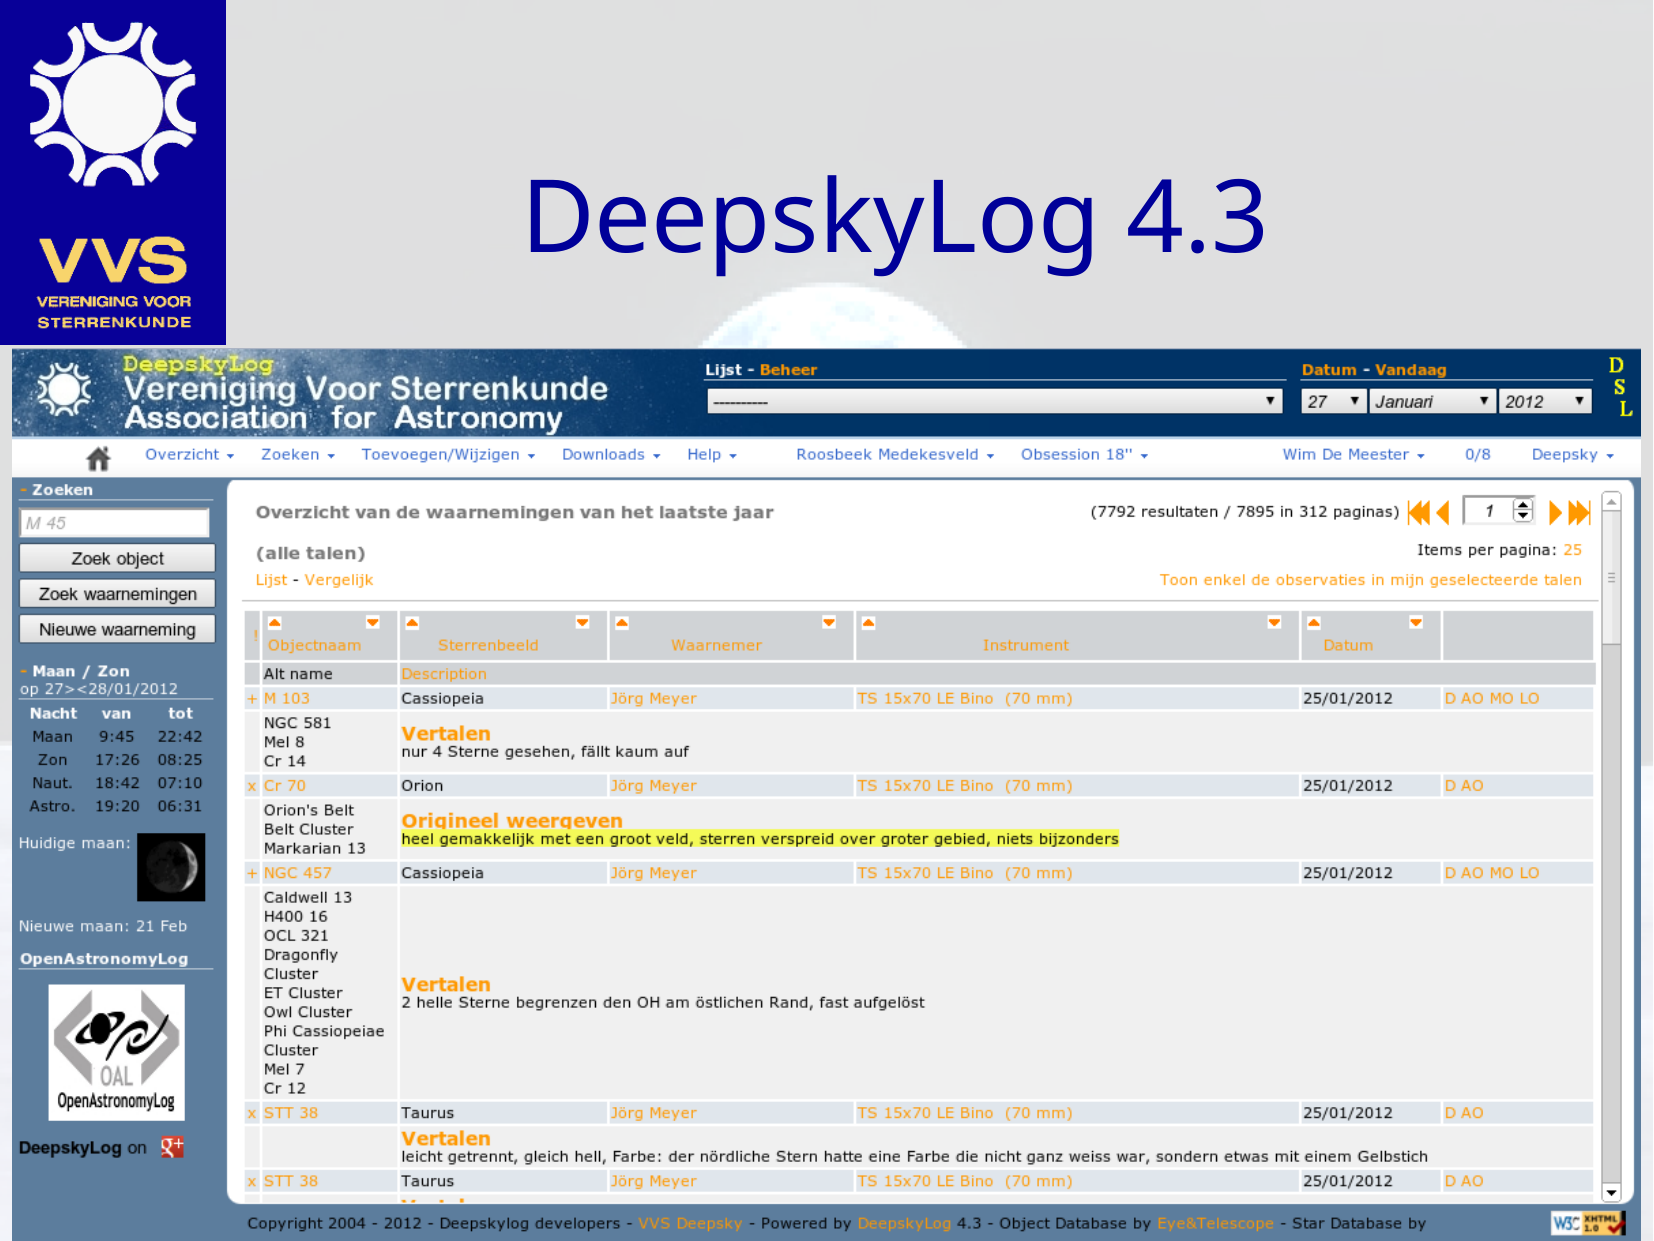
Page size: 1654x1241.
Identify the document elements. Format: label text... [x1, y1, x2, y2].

picture [0, 0, 226, 345]
title DeepskyLog 4.3 [261, 83, 1529, 344]
picture [12, 348, 1641, 1241]
